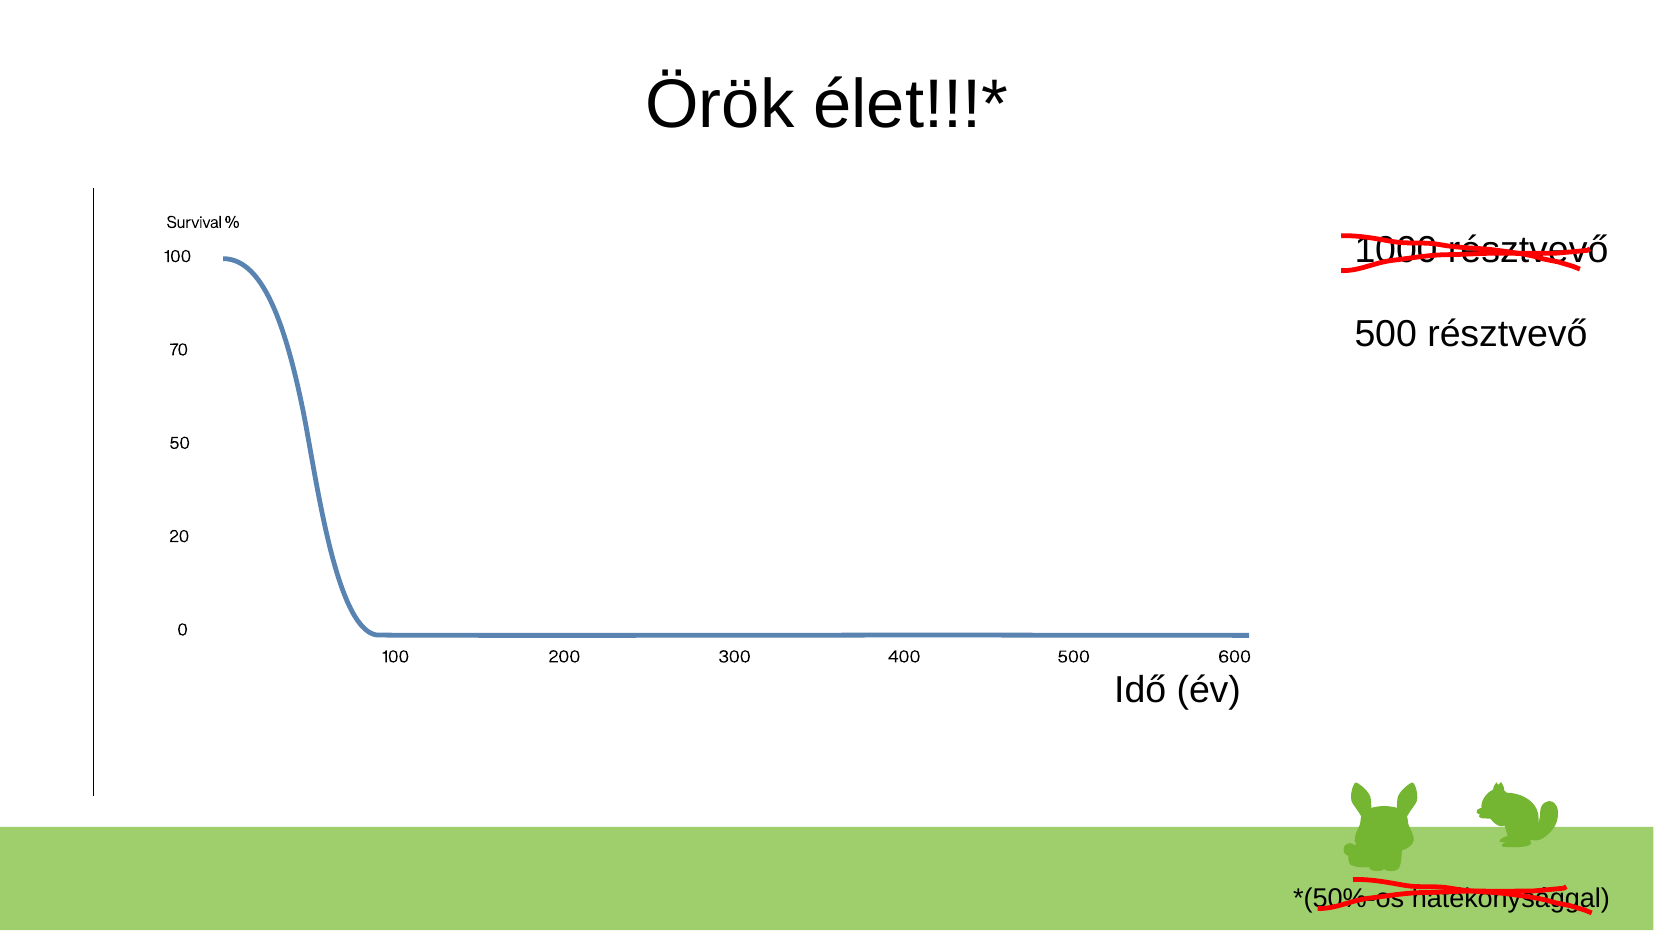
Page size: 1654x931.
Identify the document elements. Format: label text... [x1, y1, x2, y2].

text_box *(50%-os hatékonysággal) [1256, 875, 1647, 924]
title Örök élet!!!* [88, 29, 1565, 178]
text_box Idő (év) [1099, 661, 1298, 719]
picture [92, 188, 1320, 796]
text_box 1000 résztvevő 500 résztvevő [1339, 221, 1641, 610]
